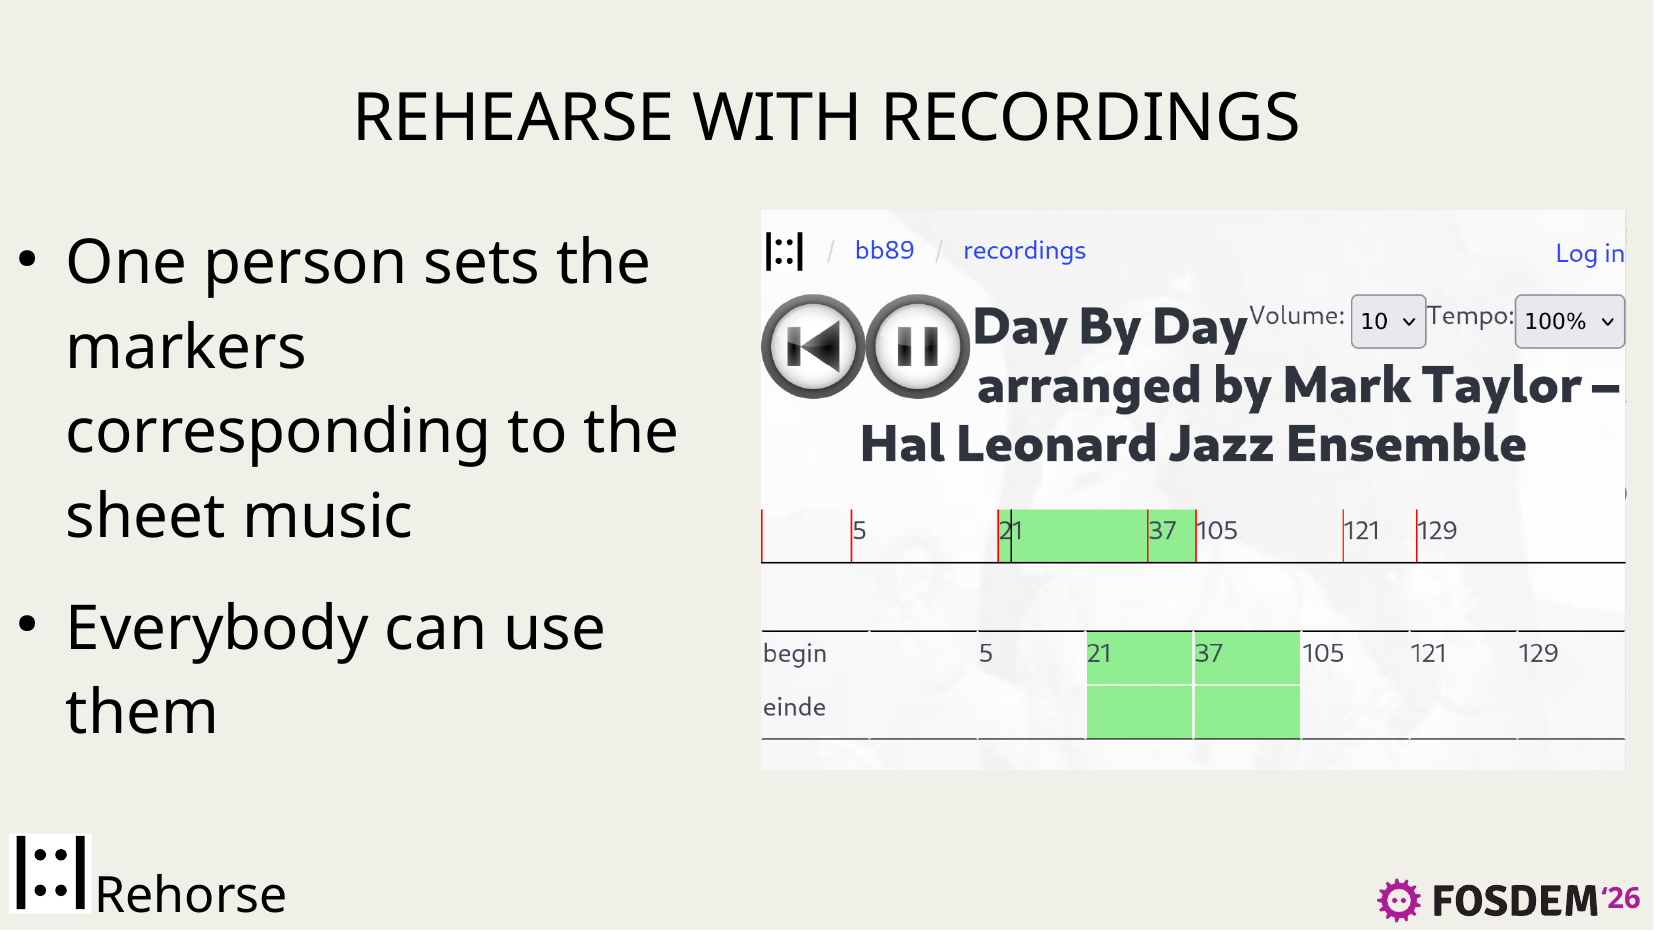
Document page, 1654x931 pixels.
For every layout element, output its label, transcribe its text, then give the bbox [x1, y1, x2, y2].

list One person sets the markers corresponding to the sheet music Everybody can use them [0, 217, 727, 758]
picture [761, 210, 1627, 770]
title Rehearse with recordings [82, 37, 1571, 193]
